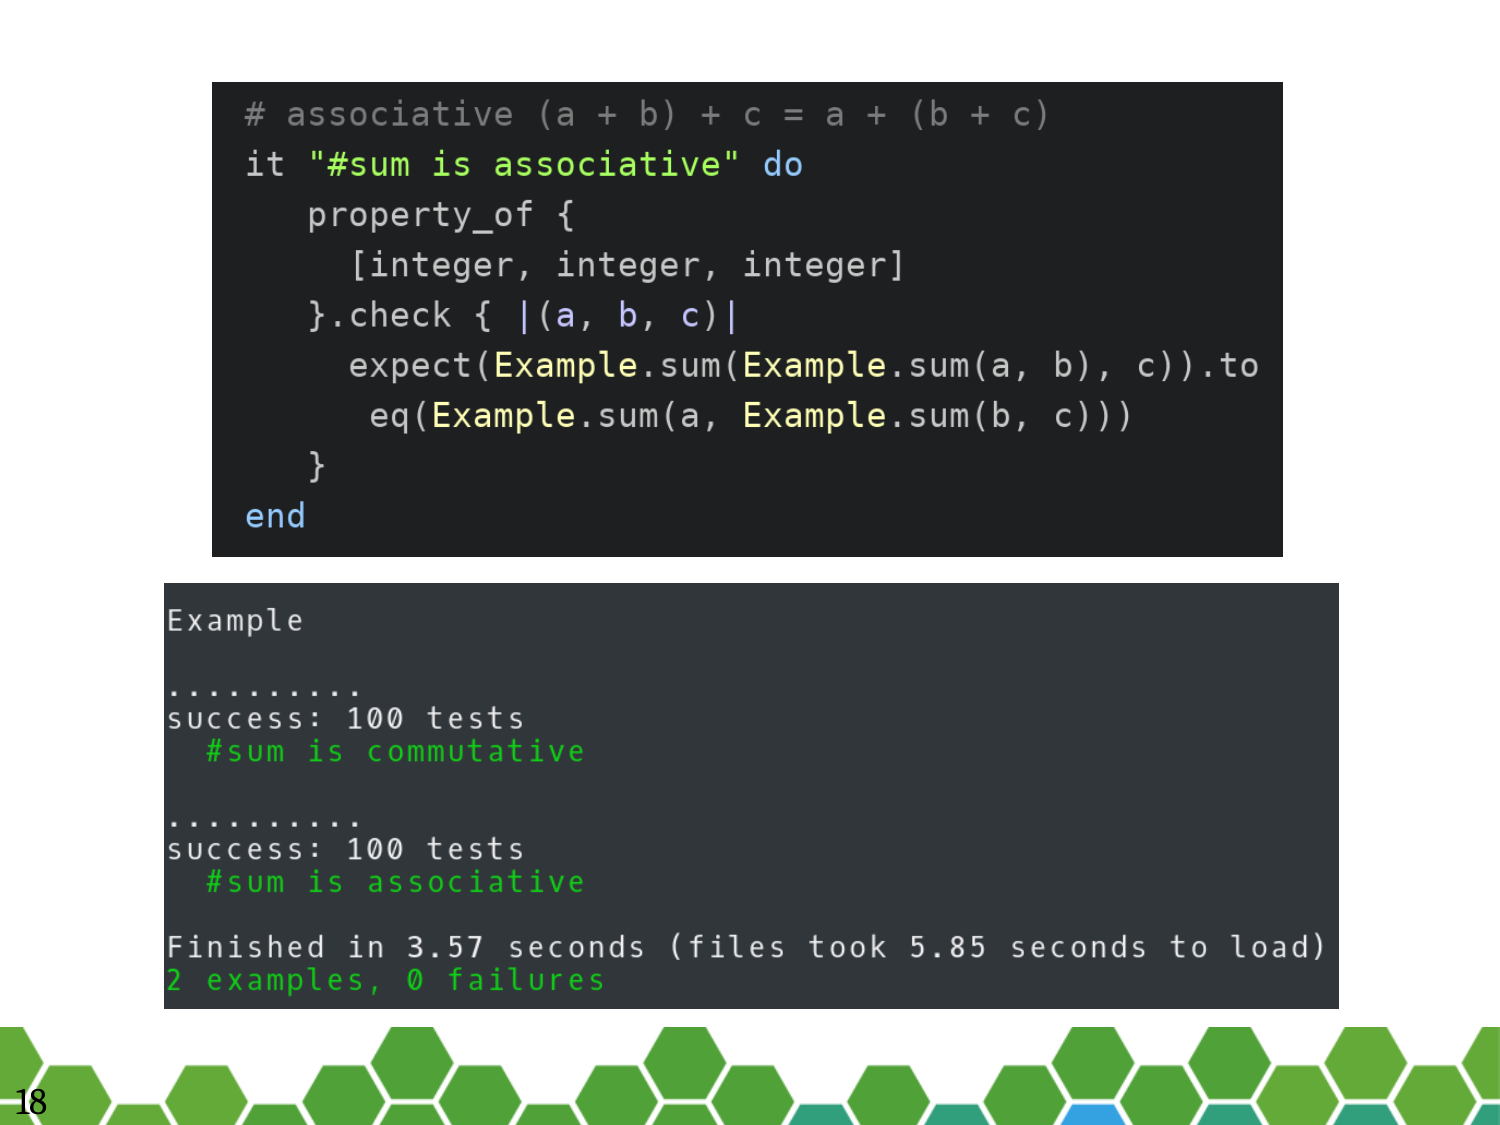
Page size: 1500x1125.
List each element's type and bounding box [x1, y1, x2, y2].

picture [0, 1027, 1500, 1125]
picture [212, 82, 1283, 557]
picture [164, 583, 1339, 1009]
